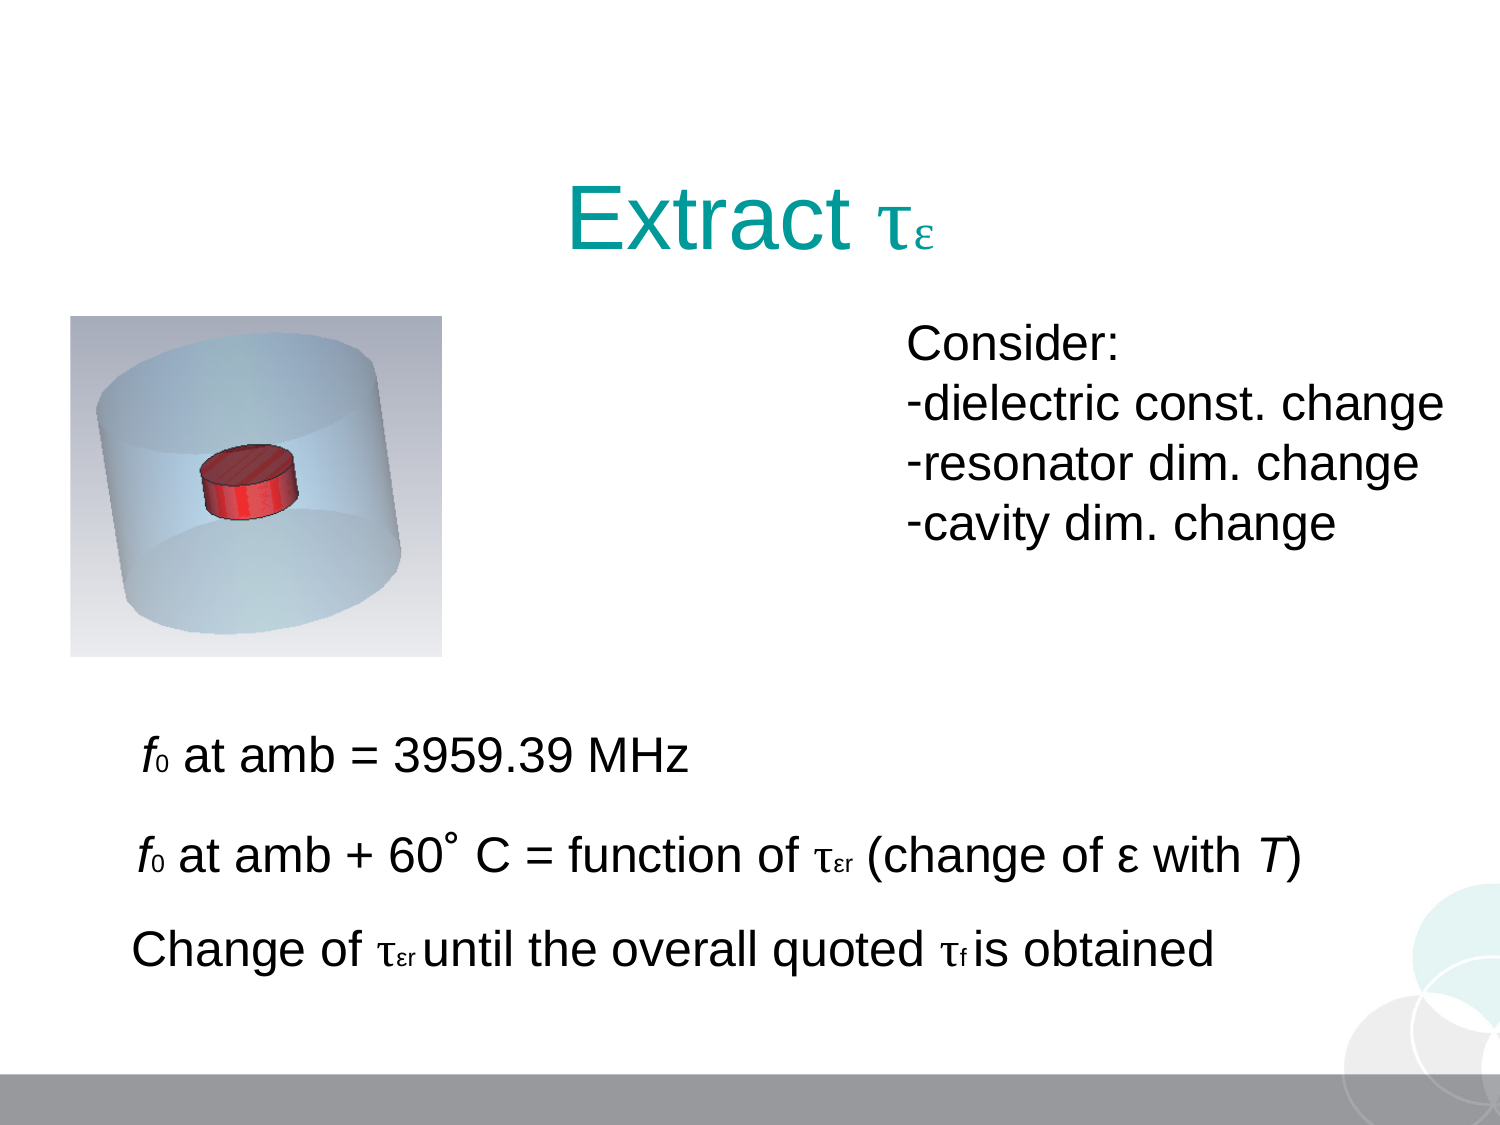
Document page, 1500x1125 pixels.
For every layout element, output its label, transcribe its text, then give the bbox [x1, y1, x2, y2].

picture [70, 316, 442, 657]
picture [0, 879, 1500, 1125]
text_box f0 at amb + 60˚ C = function of τεr (change of ε with T) [122, 814, 1319, 891]
text_box f0 at amb = 3959.39 MHz [126, 714, 706, 791]
title Extract τε [62, 137, 1438, 288]
text_box Change of τεr until the overall quoted τf is obtained [117, 908, 1278, 985]
text_box Consider: dielectric const. change resonator dim. change cavity dim. change [891, 303, 1500, 619]
